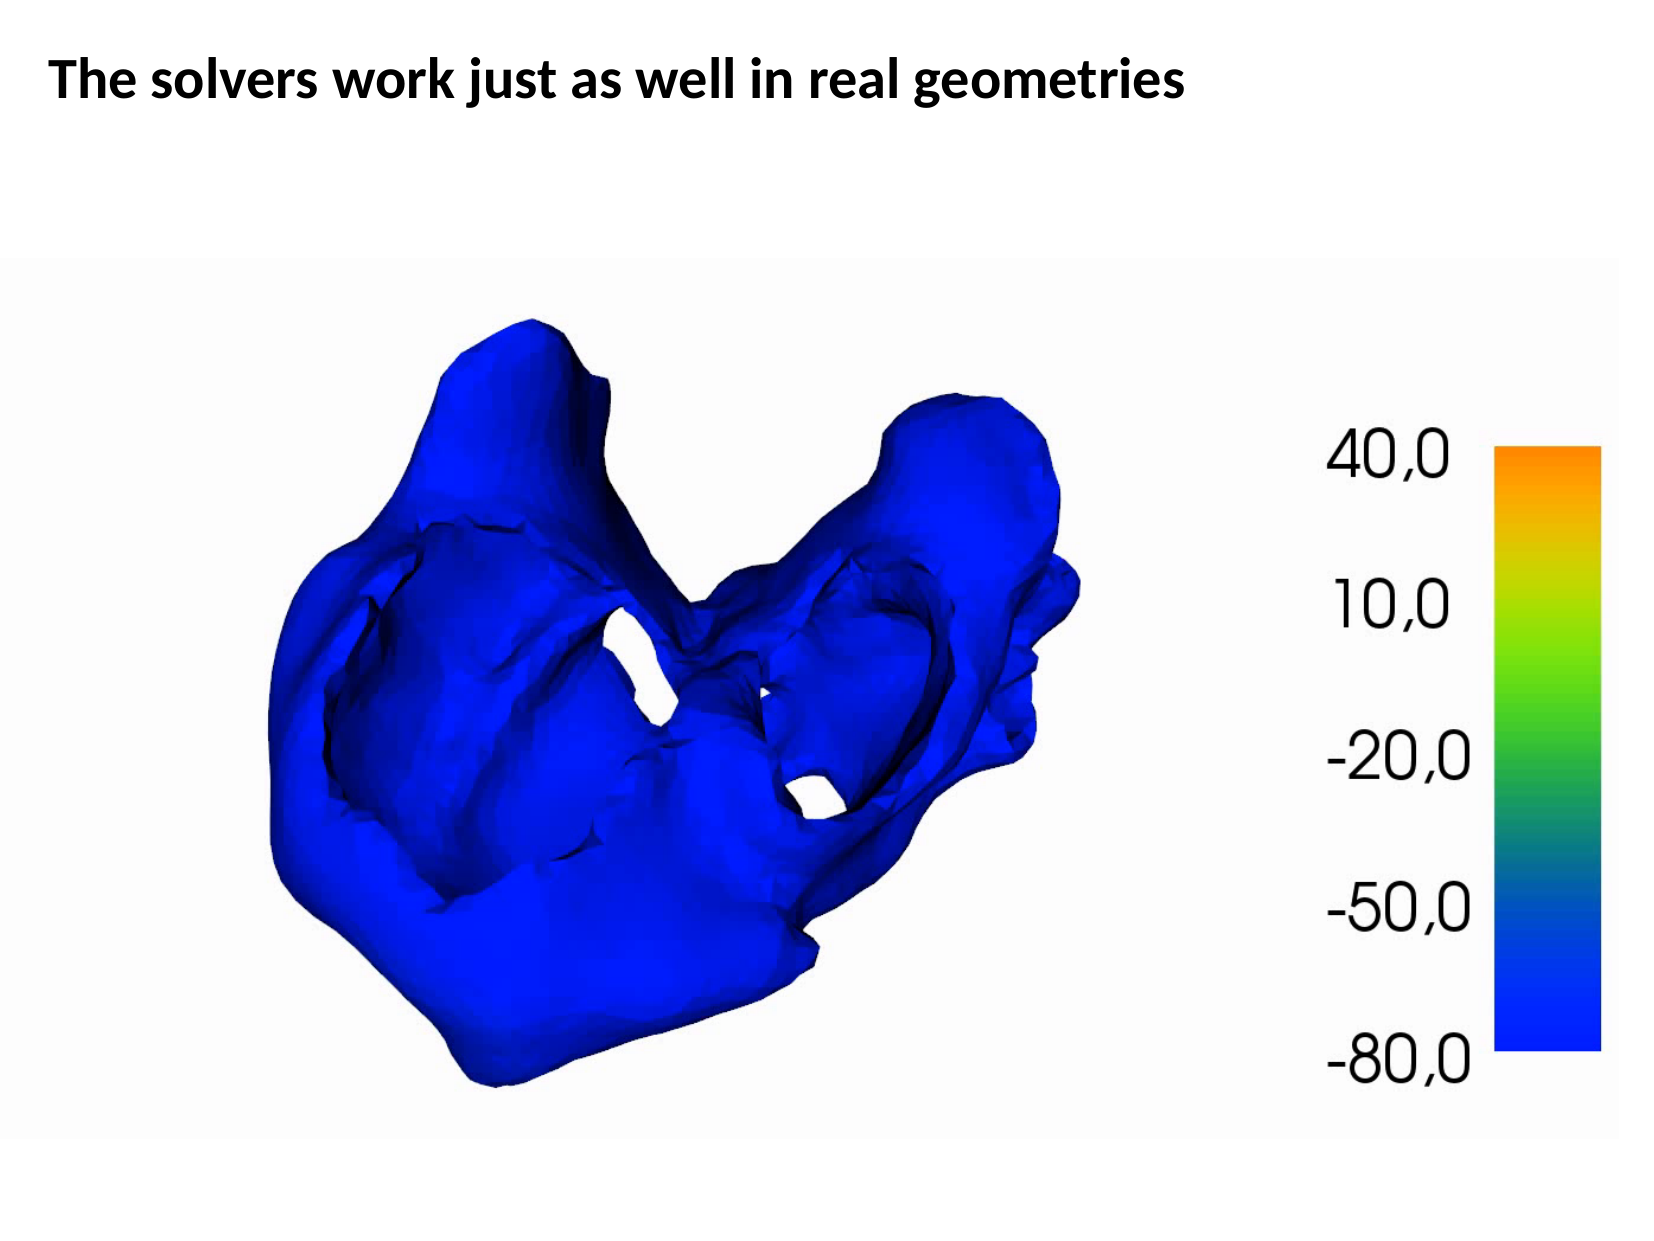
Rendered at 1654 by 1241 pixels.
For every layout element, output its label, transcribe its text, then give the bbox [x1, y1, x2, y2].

text_box [0, 257, 1620, 1140]
text_box The solvers work just as well in real geometries [33, 33, 1654, 205]
